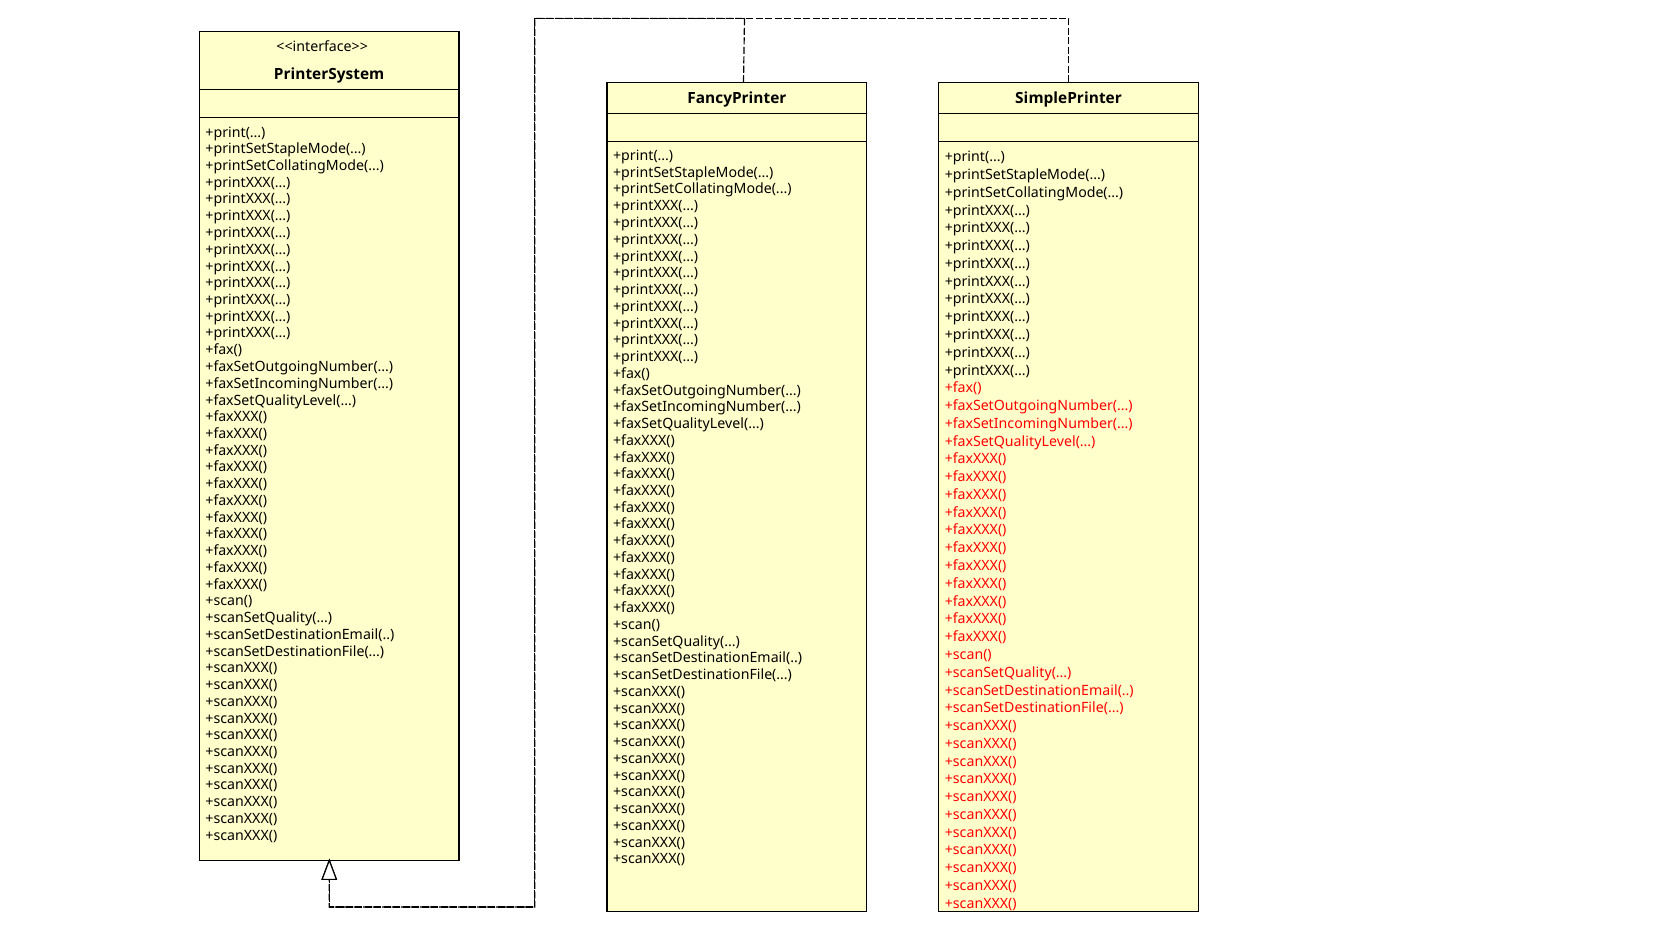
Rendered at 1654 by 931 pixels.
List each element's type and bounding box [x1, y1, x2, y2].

picture [180, 0, 1217, 931]
